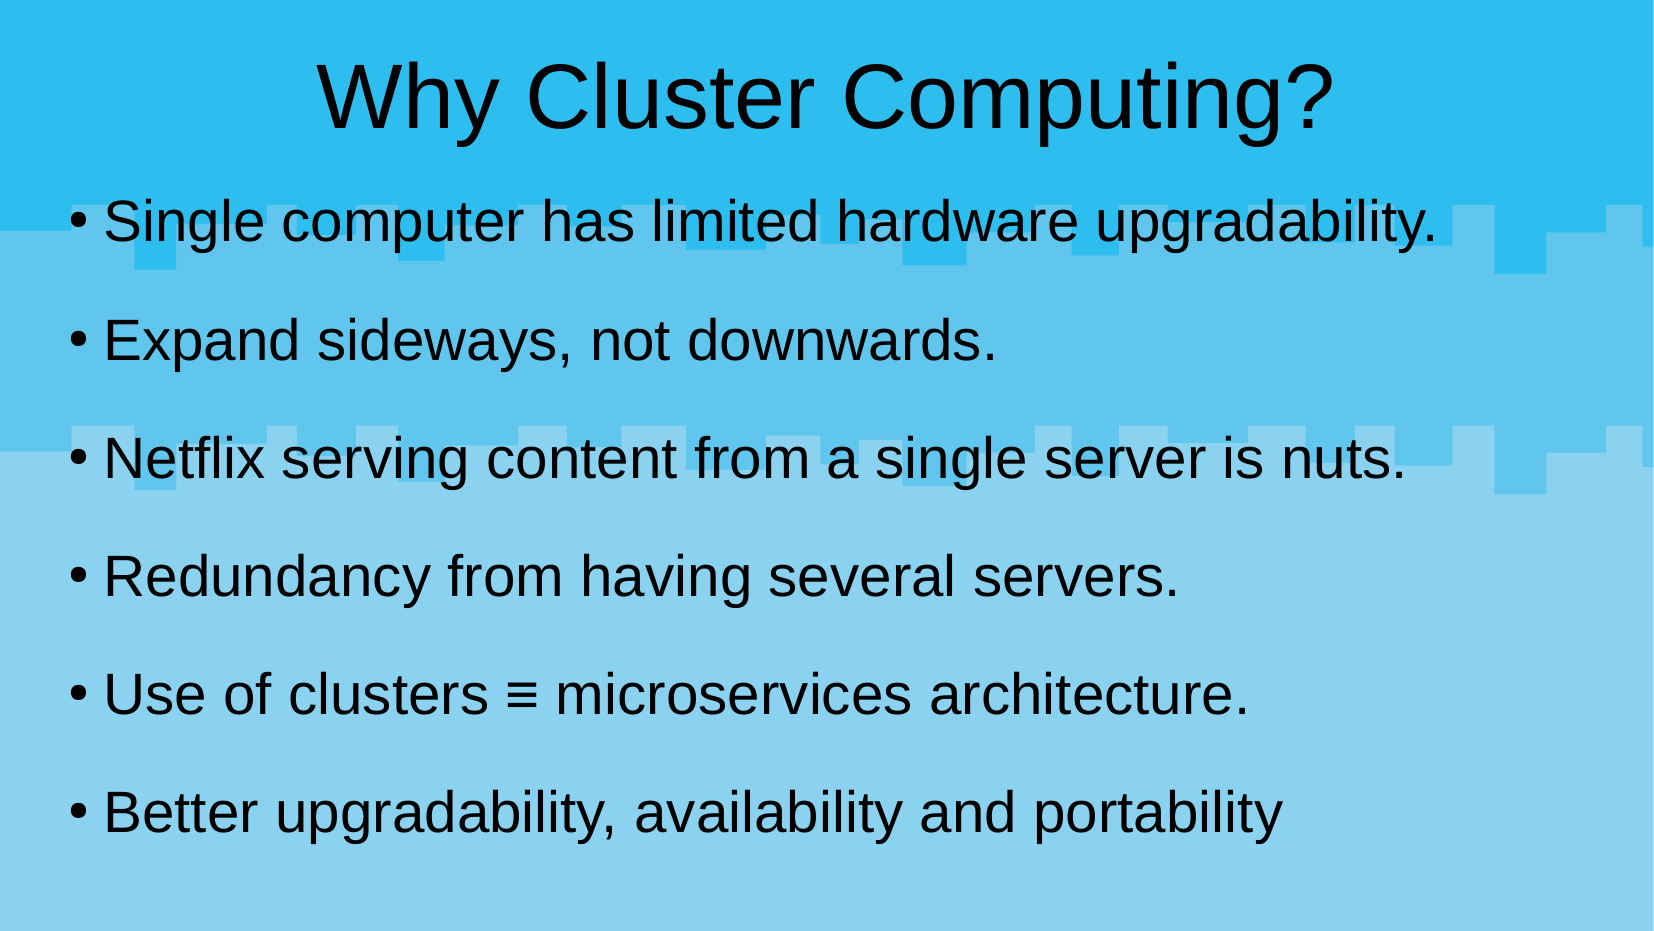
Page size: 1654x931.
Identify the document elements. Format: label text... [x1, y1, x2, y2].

text_box Single computer has limited hardware upgradability. Expand sideways, not downwards. Netflix serving content from a single server is nuts. Redundancy from having several servers. Use of clusters ≡ microservices architecture. Better upgradability, availability and portability [53, 181, 1607, 884]
picture [0, 0, 1654, 931]
title Why Cluster Computing? [82, 0, 1571, 201]
